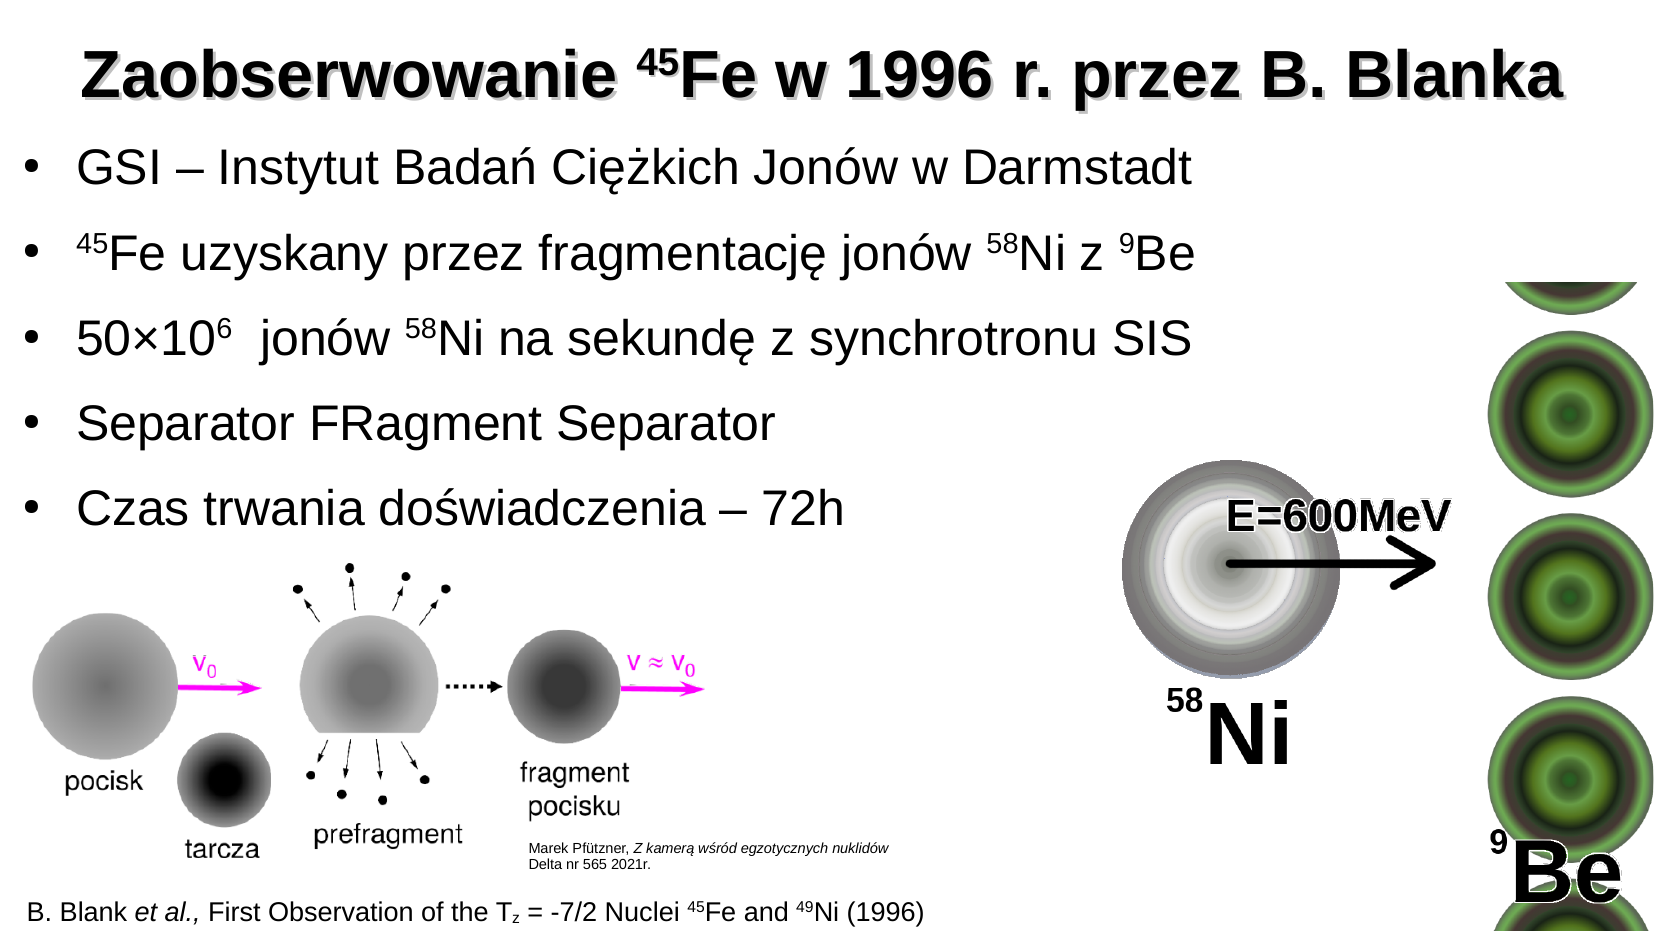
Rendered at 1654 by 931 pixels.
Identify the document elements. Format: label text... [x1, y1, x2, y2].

text_box B. Blank et al., First Observation of the Tz = -7/2 Nuclei 45Fe and 49Ni (1996) [0, 889, 947, 931]
picture [5, 563, 729, 869]
list GSI – Instytut Badań Ciężkich Jonów w Darmstadt 45Fe uzyskany przez fragmentację jonów 58Ni z 9Be 50×106 jonów 58Ni na sekundę z synchrotronu SIS Separator FRagment Separator Czas trwania doświadczenia – 72h [5, 139, 1654, 819]
picture [1122, 282, 1654, 931]
text_box Marek Pfützner, Z kamerą wśród egzotycznych nuklidów Delta nr 565 2021r. [442, 832, 945, 890]
title Zaobserwowanie 45Fe w 1996 r. przez B. Blanka [1, 5, 1644, 143]
